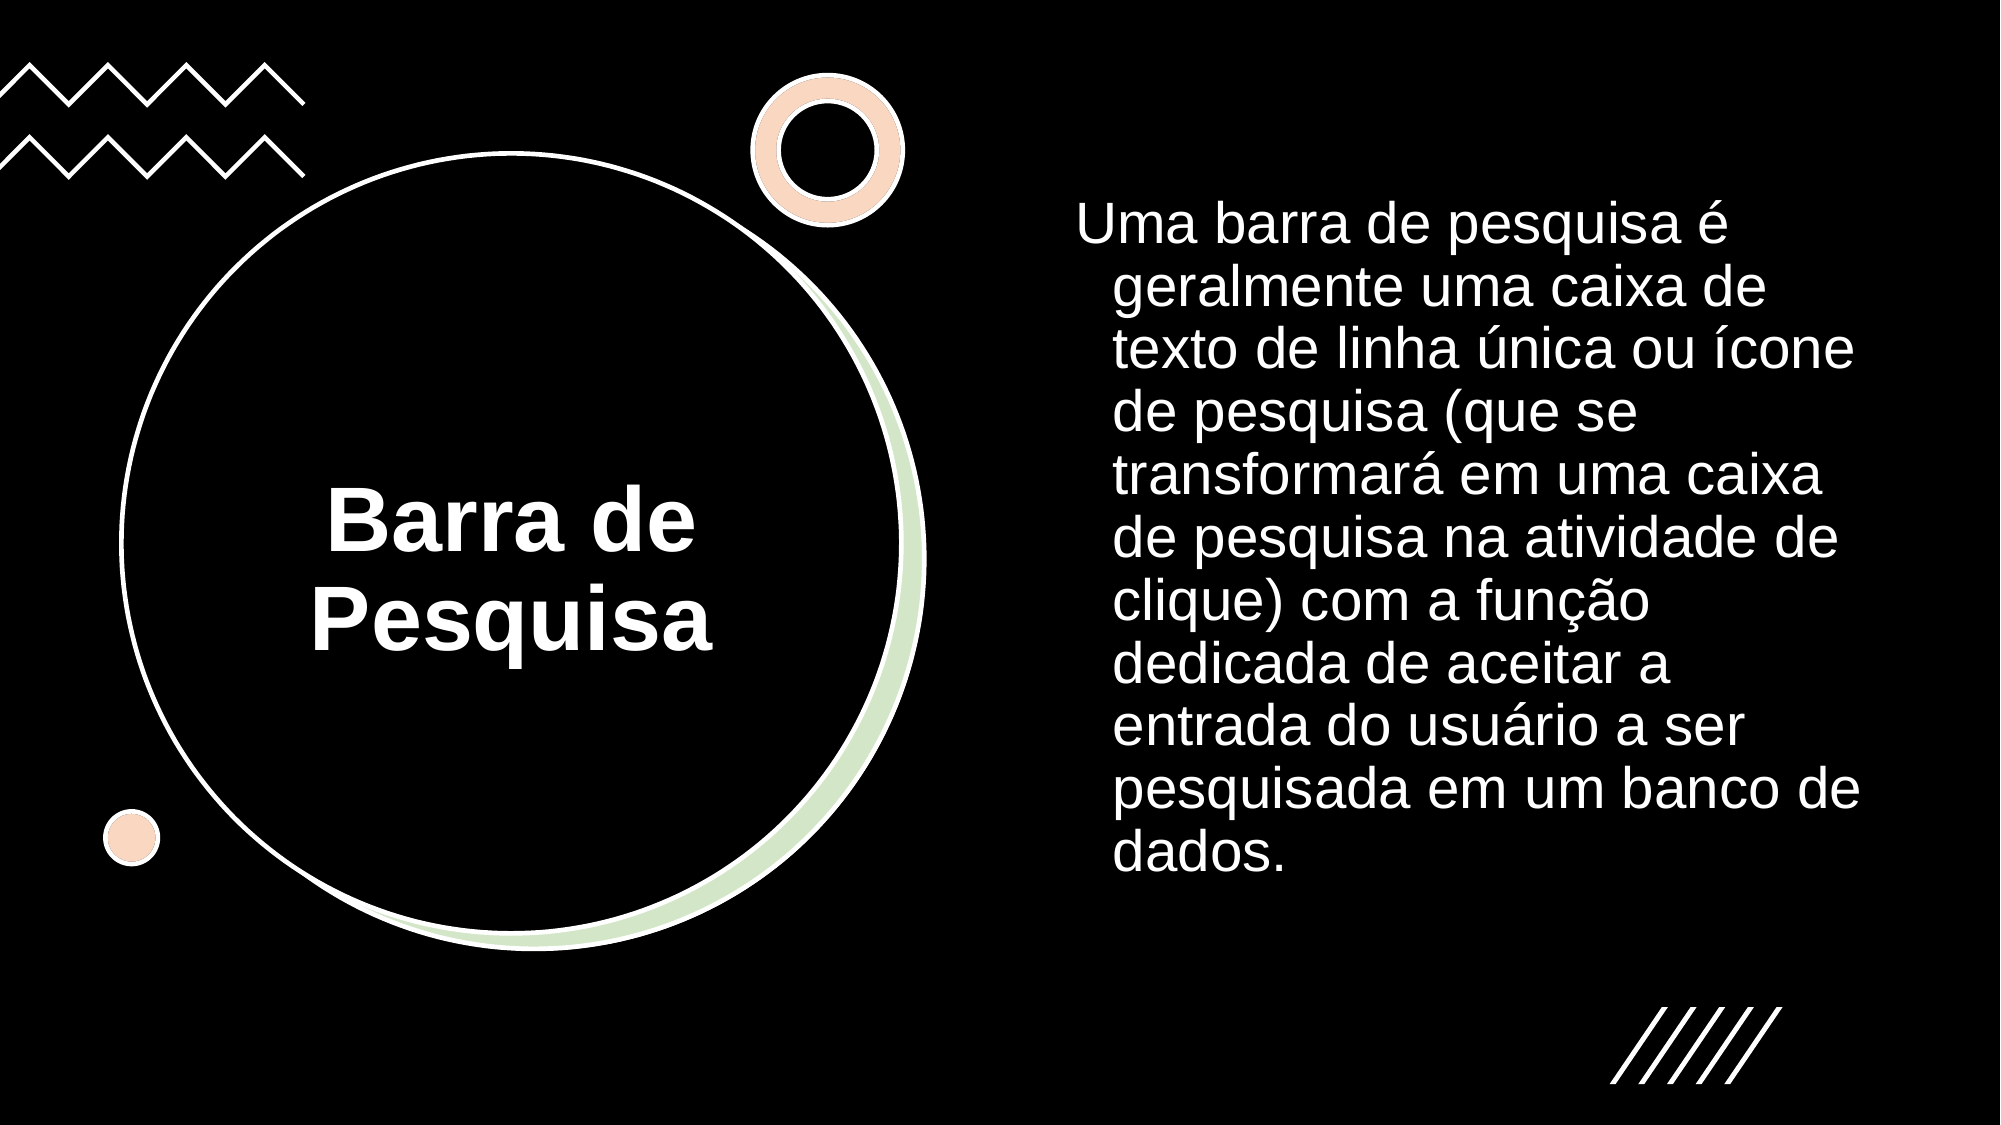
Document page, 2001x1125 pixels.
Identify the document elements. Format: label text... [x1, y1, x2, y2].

title Barra de Pesquisa [180, 307, 842, 836]
list Uma barra de pesquisa é geralmente uma caixa de texto de linha única ou ícone de pesquisa (que se transformará em uma caixa de pesquisa na atividade de clique) com a função dedicada de aceitar a entrada do usuário a ser pesquisada em um banco de dados. [1022, 185, 1879, 900]
text_box [0, 0, 2000, 1125]
